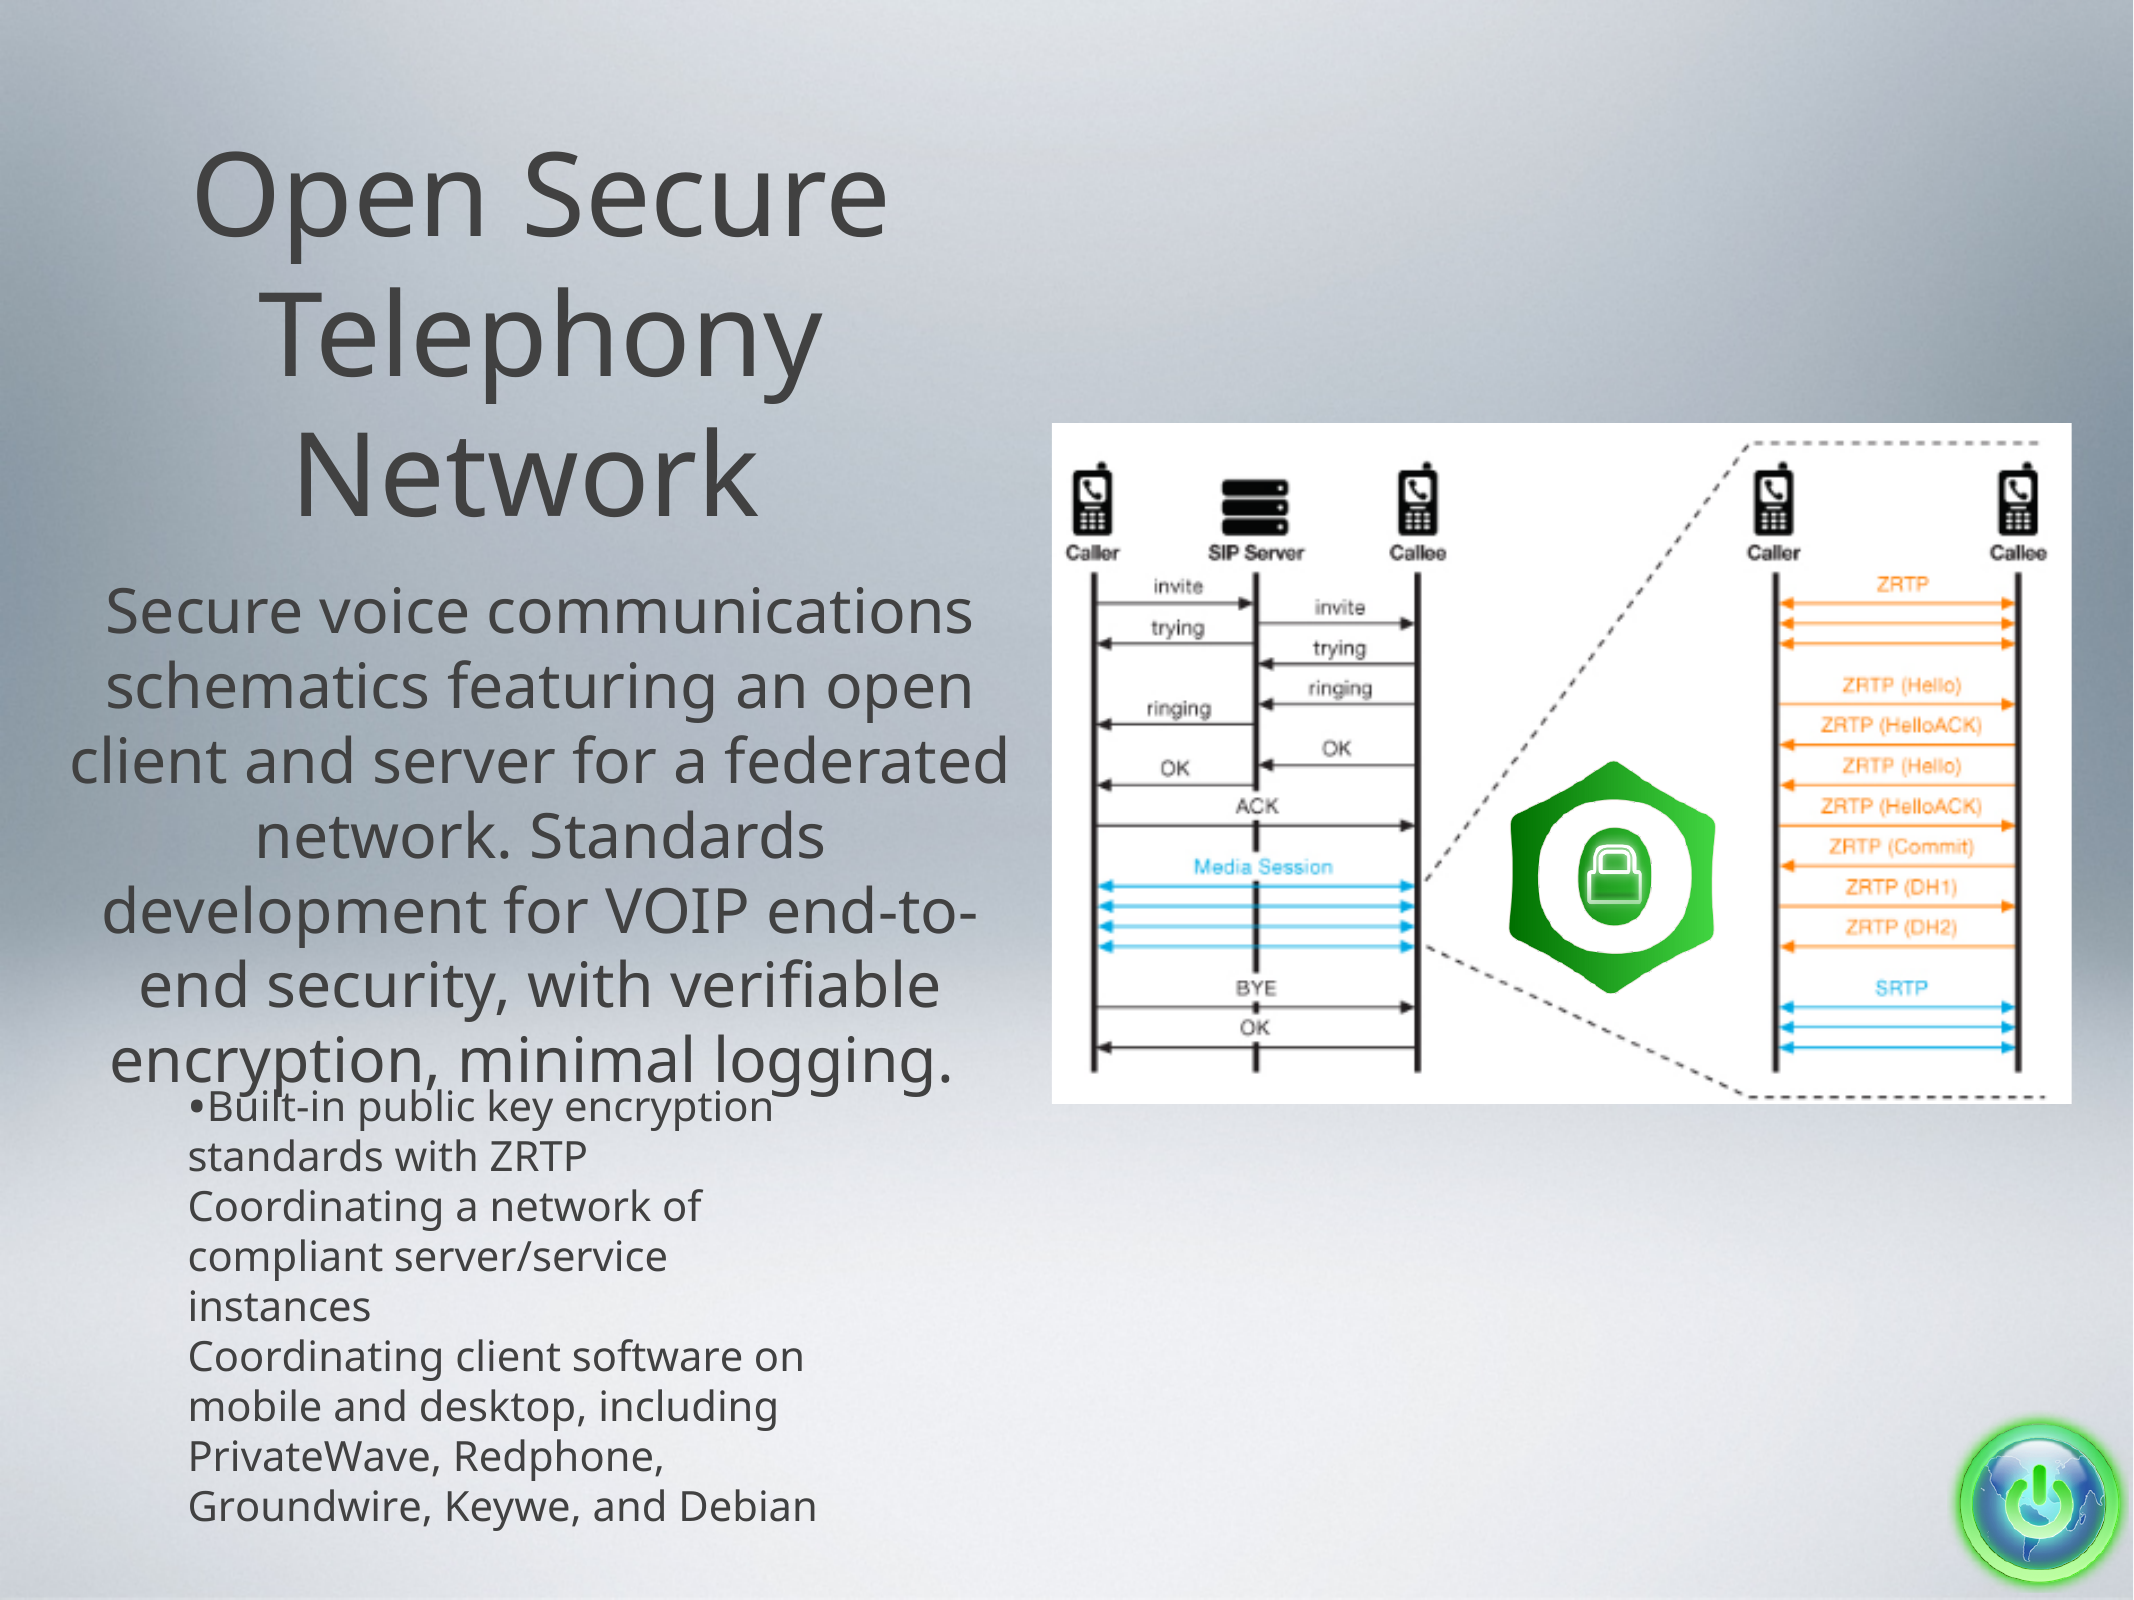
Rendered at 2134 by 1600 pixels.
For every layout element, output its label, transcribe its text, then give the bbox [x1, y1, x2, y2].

picture [0, 0, 2134, 1600]
title Open Secure Telephony Network [56, 0, 1026, 546]
text_box Built-in public key encryption standards with ZRTP Coordinating a network of compliant server/service instances Coordinating client software on mobile and desktop, including PrivateWave, Redphone, Groundwire, Keywe, and Debian [187, 1079, 825, 1600]
list Secure voice communications schematics featuring an open client and server for a federated network. Standards development for VOIP end-to-end security, with verifiable encryption, minimal logging. [56, 564, 1026, 1246]
